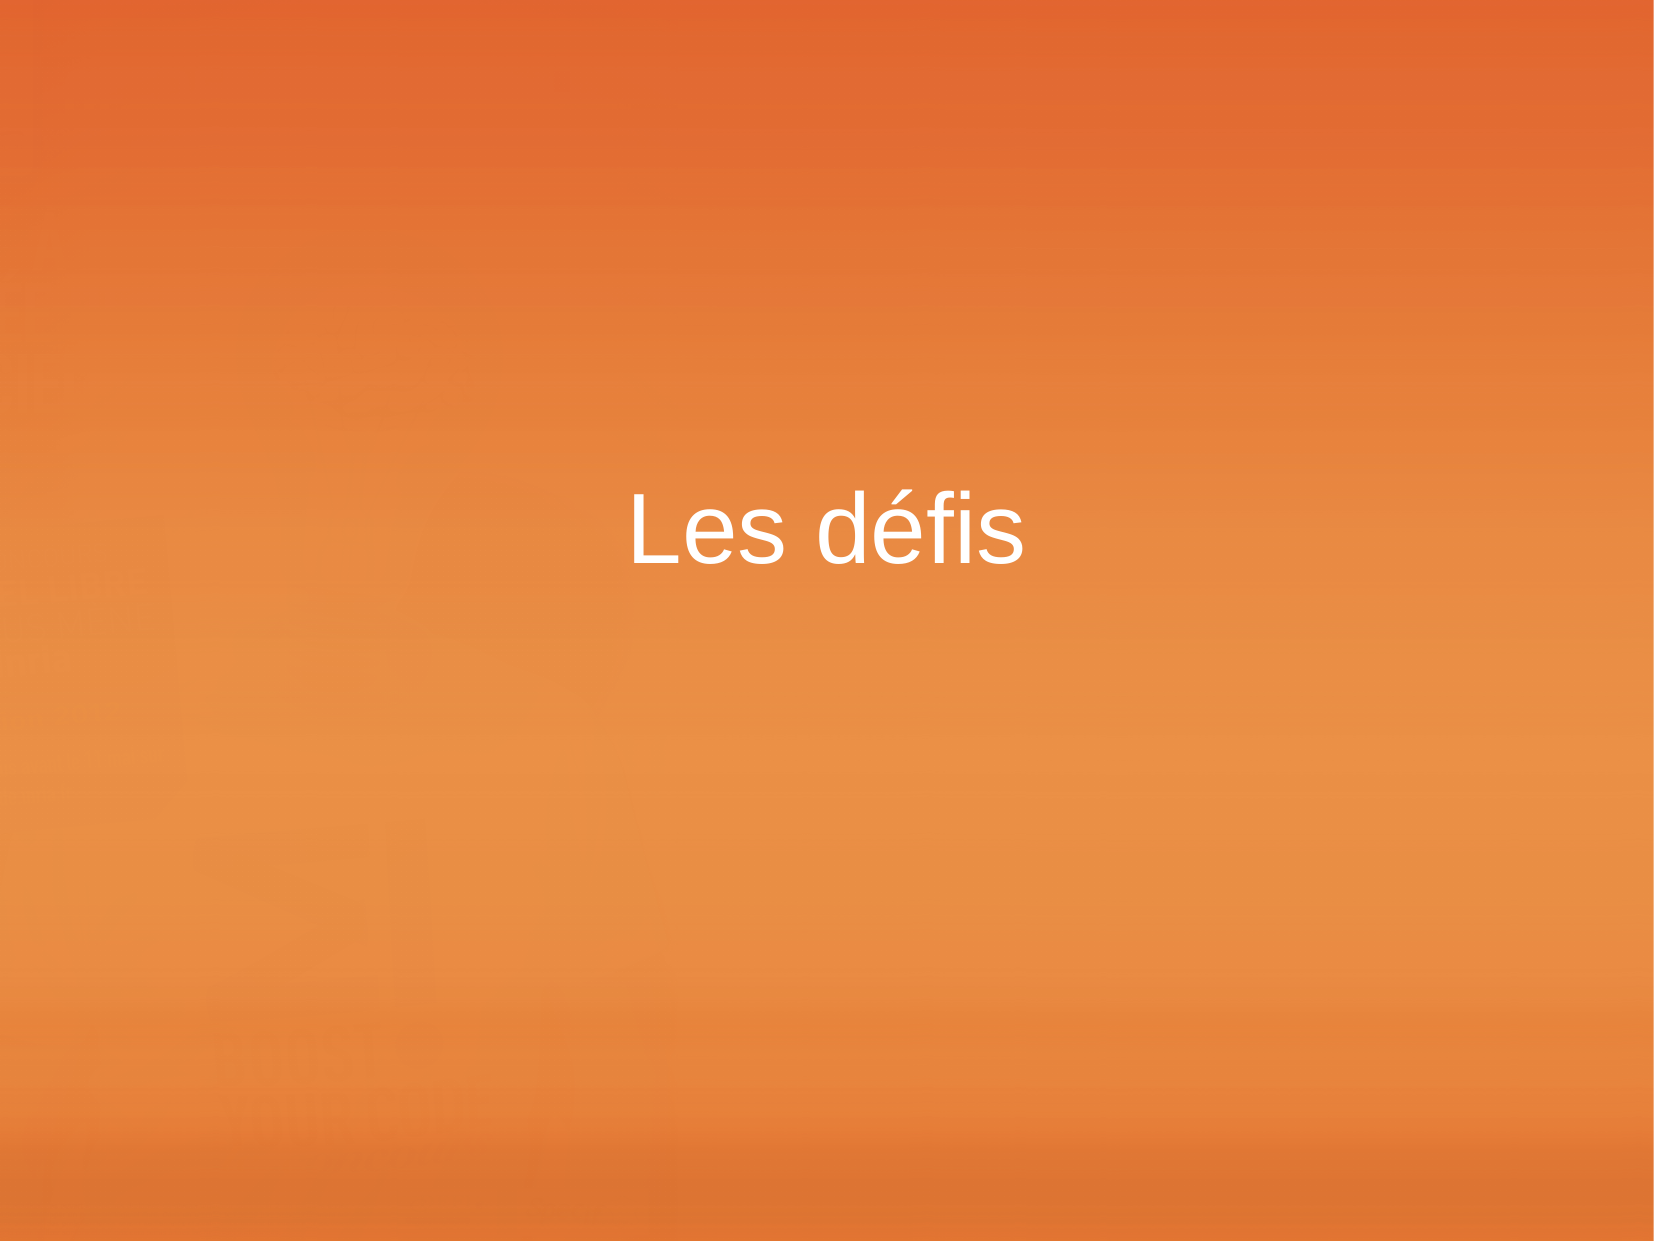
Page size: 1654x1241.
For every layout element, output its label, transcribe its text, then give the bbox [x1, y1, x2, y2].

subtitle Les défis [82, 49, 1571, 1010]
picture [0, 0, 1654, 1241]
